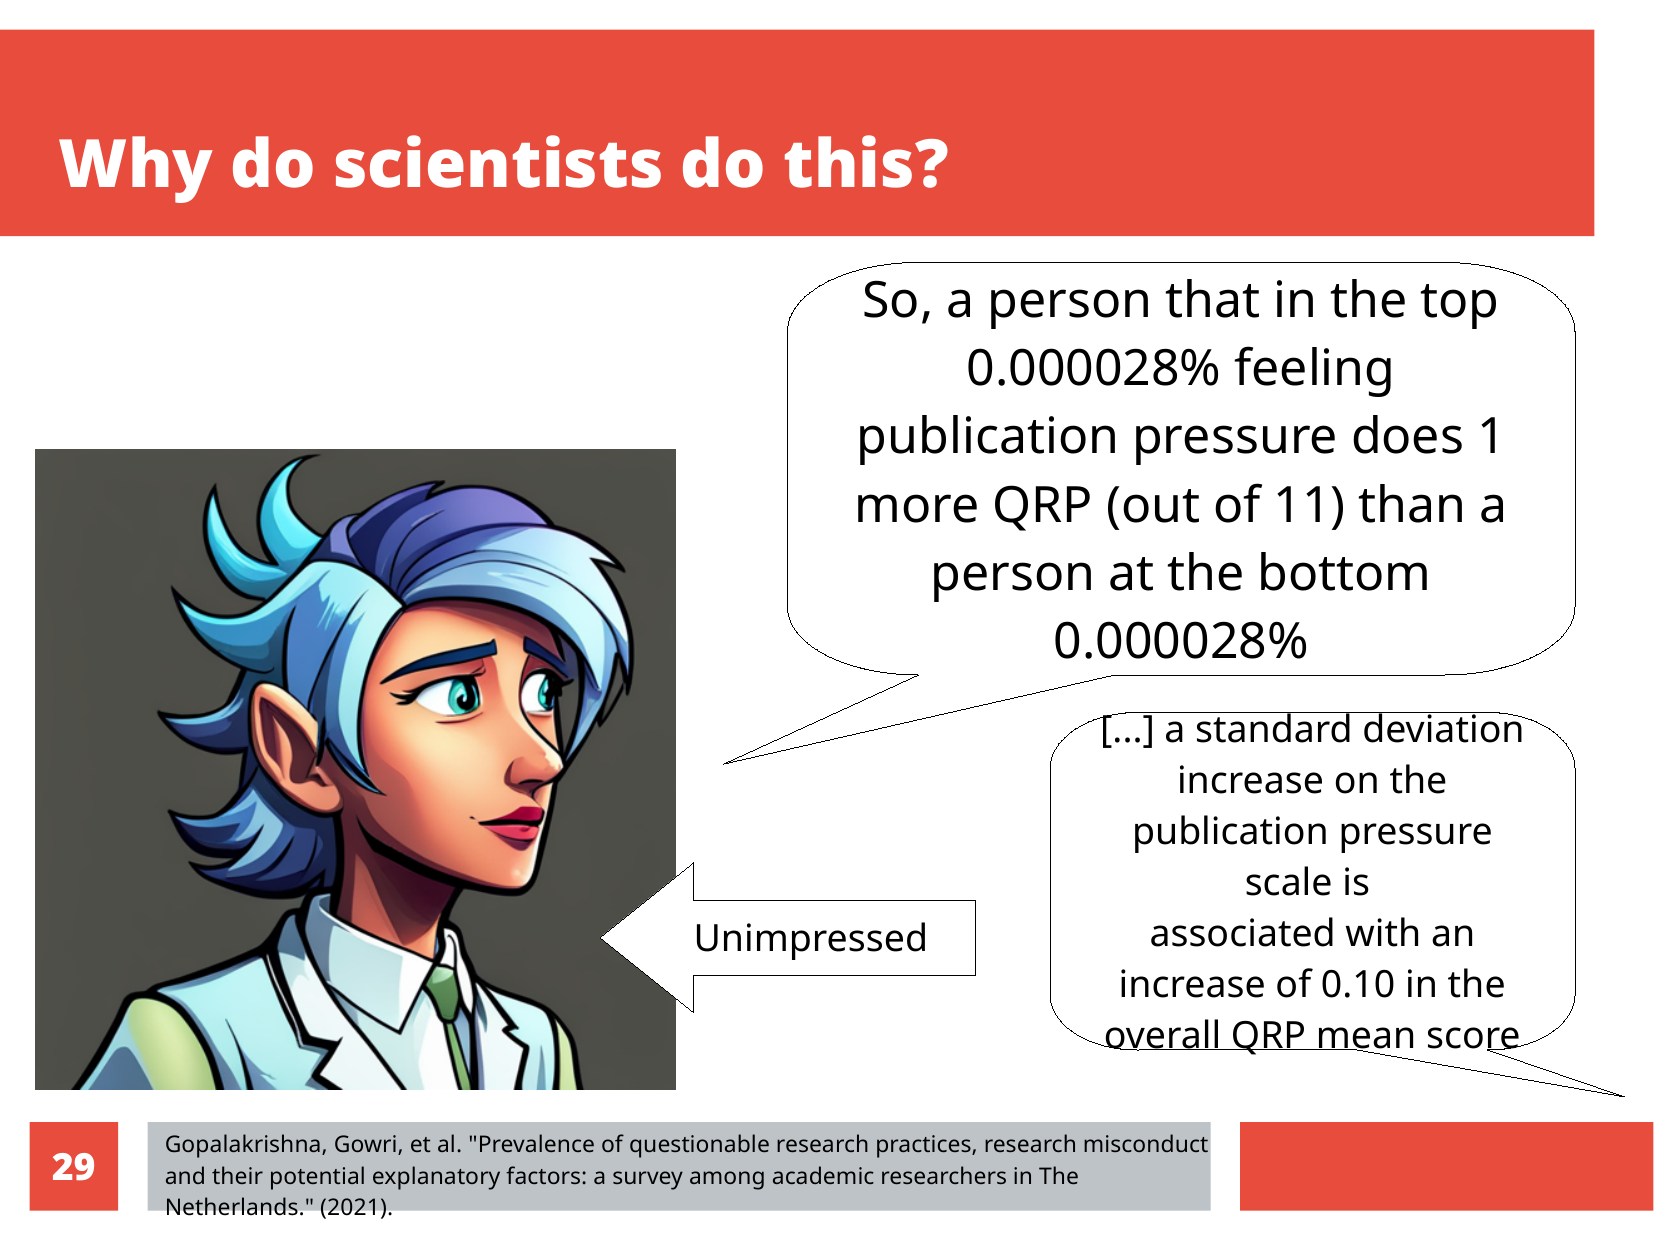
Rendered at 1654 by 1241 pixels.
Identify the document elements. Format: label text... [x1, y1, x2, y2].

text_box So, a person that in the top 0.000028% feeling publication pressure does 1 more QRP (out of 11) than a person at the bottom 0.000028% [723, 262, 1576, 765]
text_box Gopalakrishna, Gowri, et al. "Prevalence of questionable research practices, research misconduct and their potential explanatory factors: a survey among academic researchers in The Netherlands." (2021). [150, 1120, 1243, 1217]
text_box [...] a standard deviation increase on the publication pressure scale is associated with an increase of 0.10 in the overall QRP mean score [1050, 712, 1625, 1097]
text_box Unimpressed [600, 862, 976, 1013]
picture [35, 449, 676, 1090]
title Why do scientists do this? [59, 59, 1595, 207]
